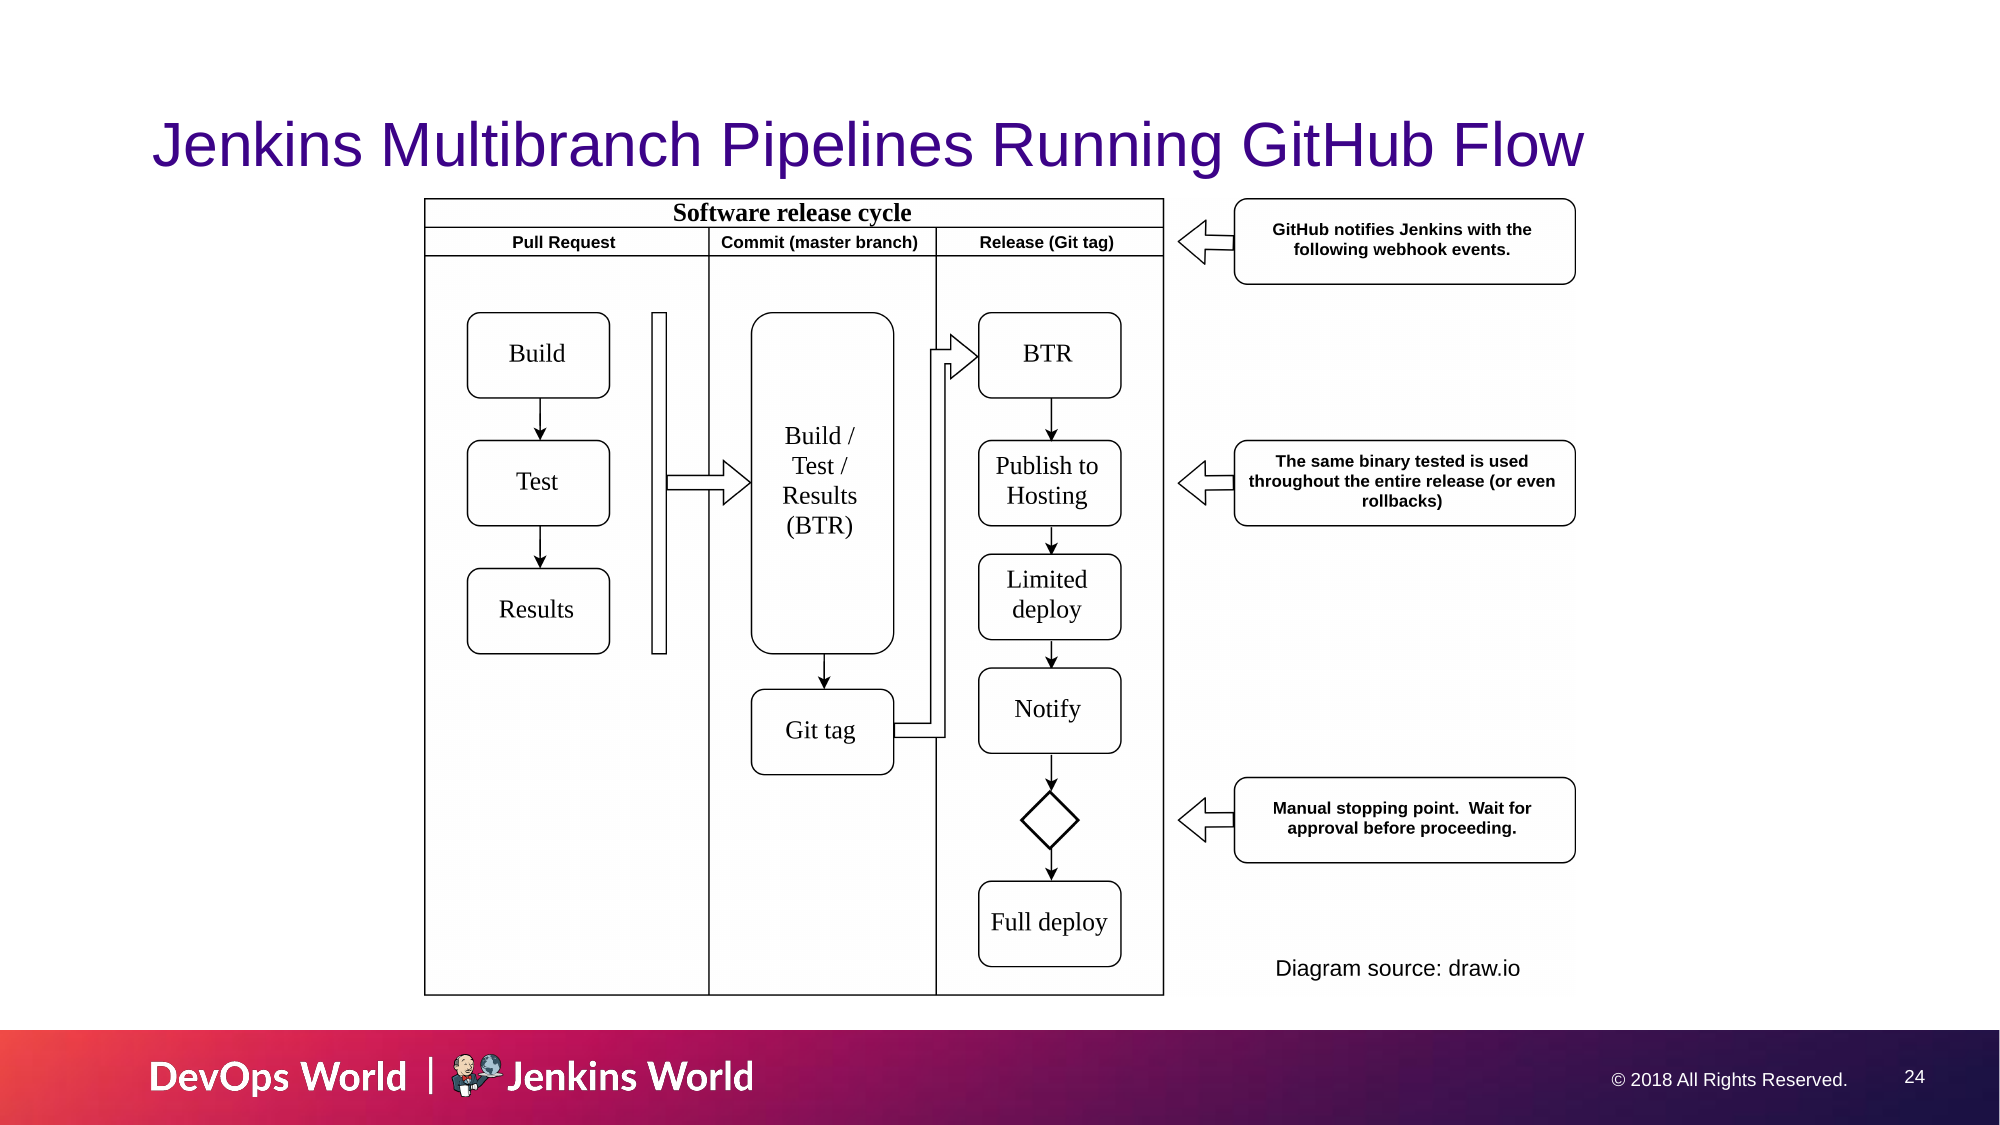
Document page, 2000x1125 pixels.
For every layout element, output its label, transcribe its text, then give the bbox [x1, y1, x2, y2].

picture [424, 198, 1576, 997]
picture [0, 1030, 2000, 1125]
title Jenkins Multibranch Pipelines Running GitHub Flow [152, 60, 1848, 181]
